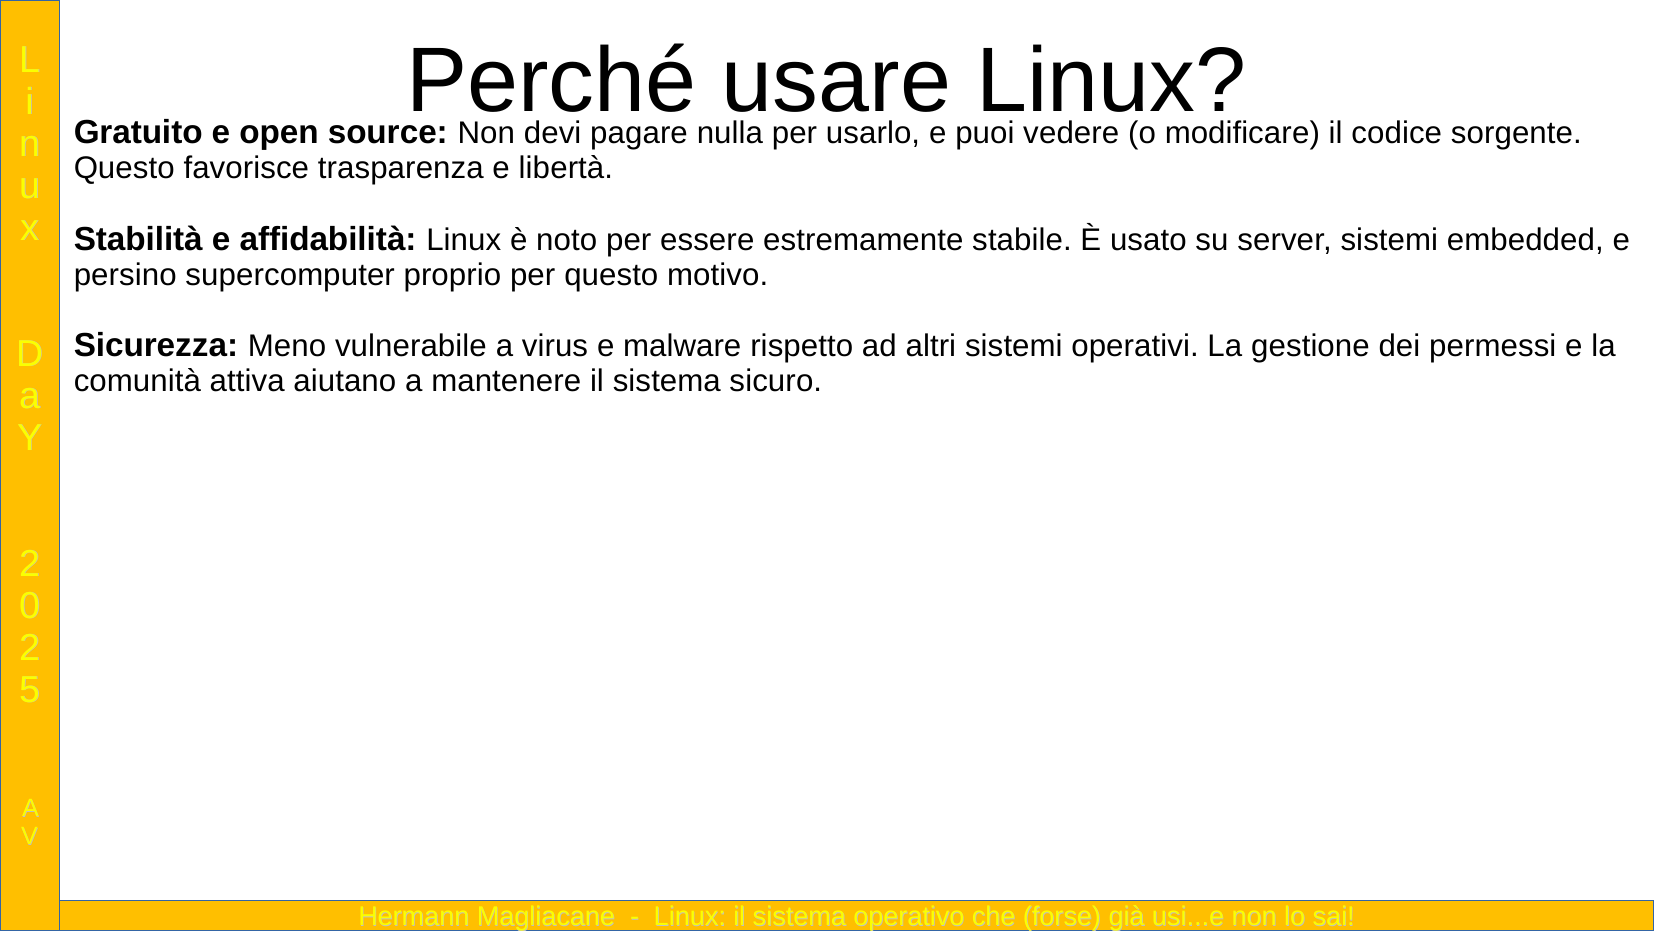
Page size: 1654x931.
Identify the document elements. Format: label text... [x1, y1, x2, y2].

text_box L i n u x D a Y 2 0 2 5 AV [0, 0, 60, 931]
title Perché usare Linux? [82, 1, 1571, 106]
text_box Gratuito e open source: Non devi pagare nulla per usarlo, e puoi vedere (o modificare) il codice sorgente. Questo favorisce trasparenza e libertà. Stabilità e affidabilità: Linux è noto per essere estremamente stabile. È usato su server, sistemi embedded, e persino supercomputer proprio per questo motivo. Sicurezza: Meno vulnerabile a virus e malware rispetto ad altri sistemi operativi. La gestione dei permessi e la comunità attiva aiutano a mantenere il sistema sicuro. [59, 106, 1654, 931]
